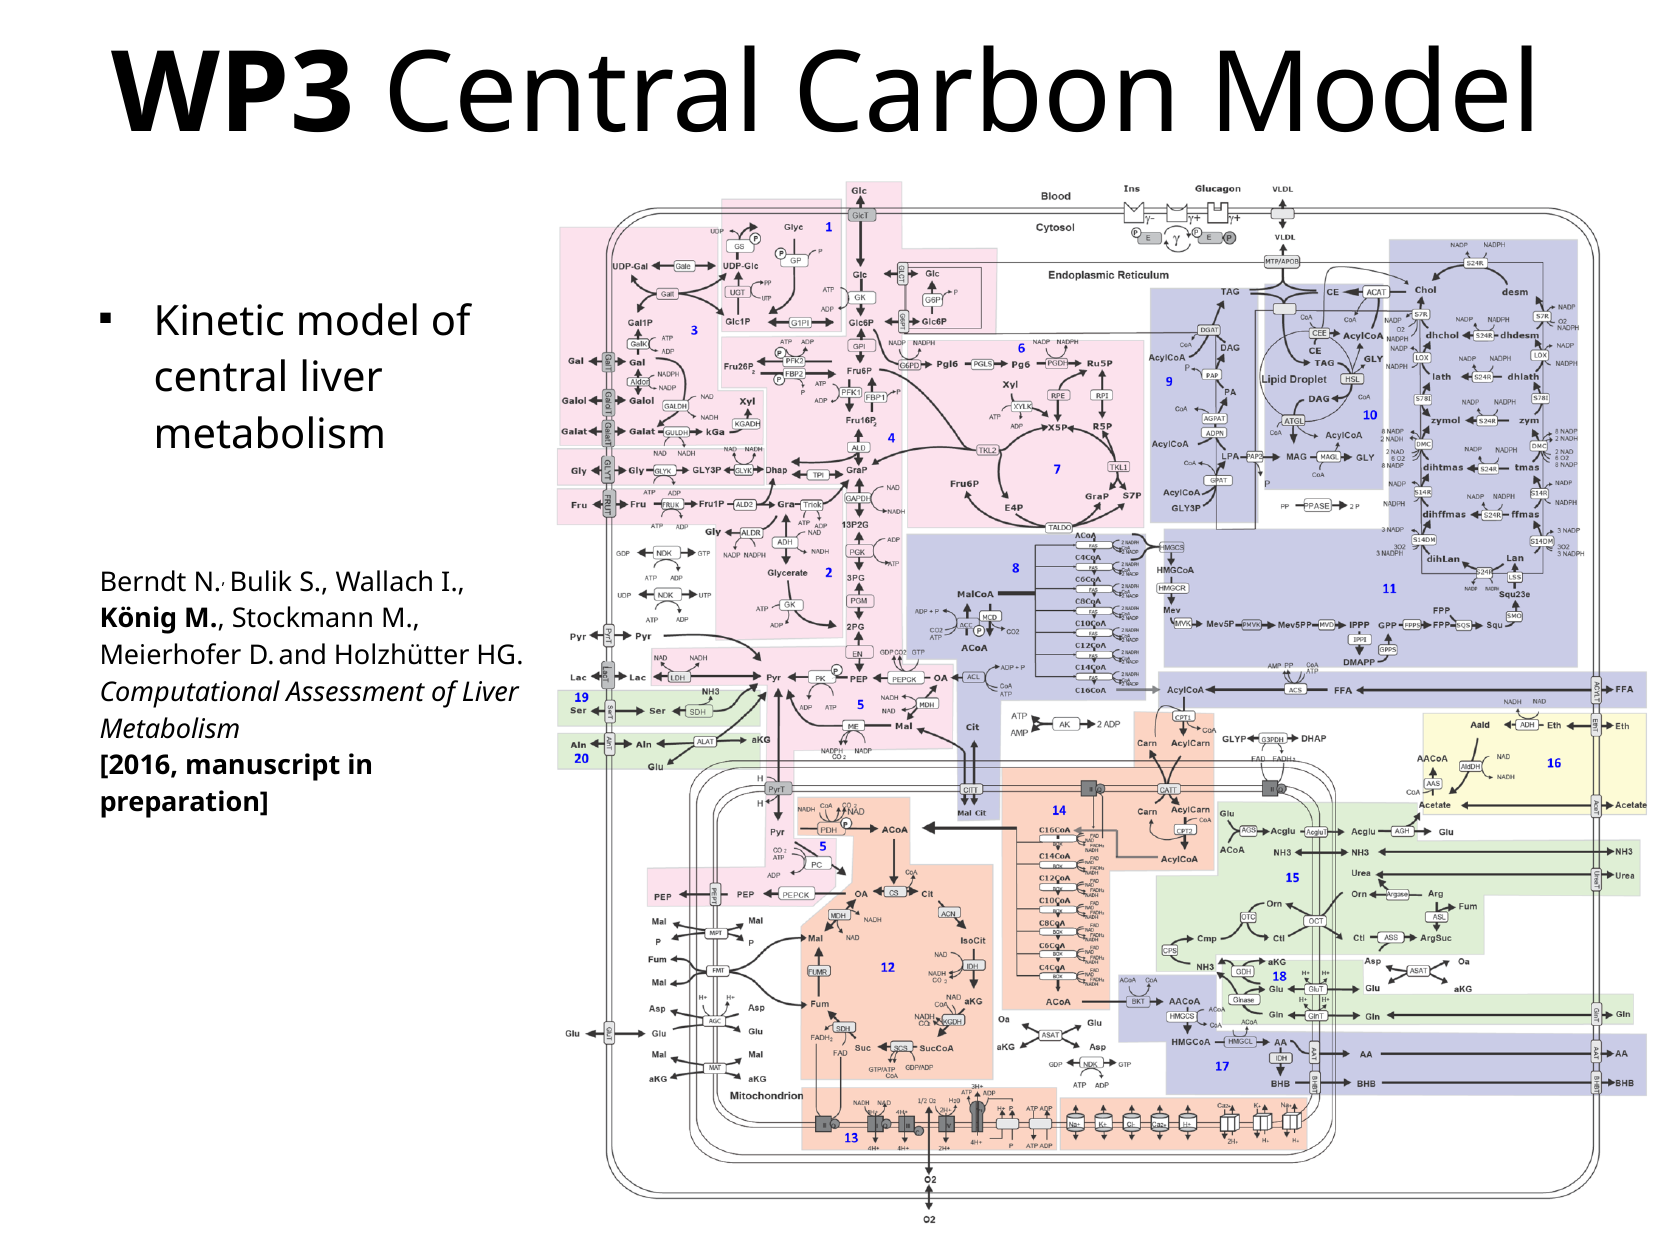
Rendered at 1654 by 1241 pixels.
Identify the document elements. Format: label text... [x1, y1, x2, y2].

title WP3 Central Carbon Model [82, 0, 1571, 220]
text_box Berndt N., Bulik S., Wallach I., König M., Stockmann M., Meierhofer D. and Holzhütter HG. Computational Assessment of Liver Metabolism [2016, manuscript in preparation] [84, 555, 540, 783]
picture [555, 179, 1648, 1229]
list Kinetic model of central liver metabolism [82, 290, 526, 1010]
